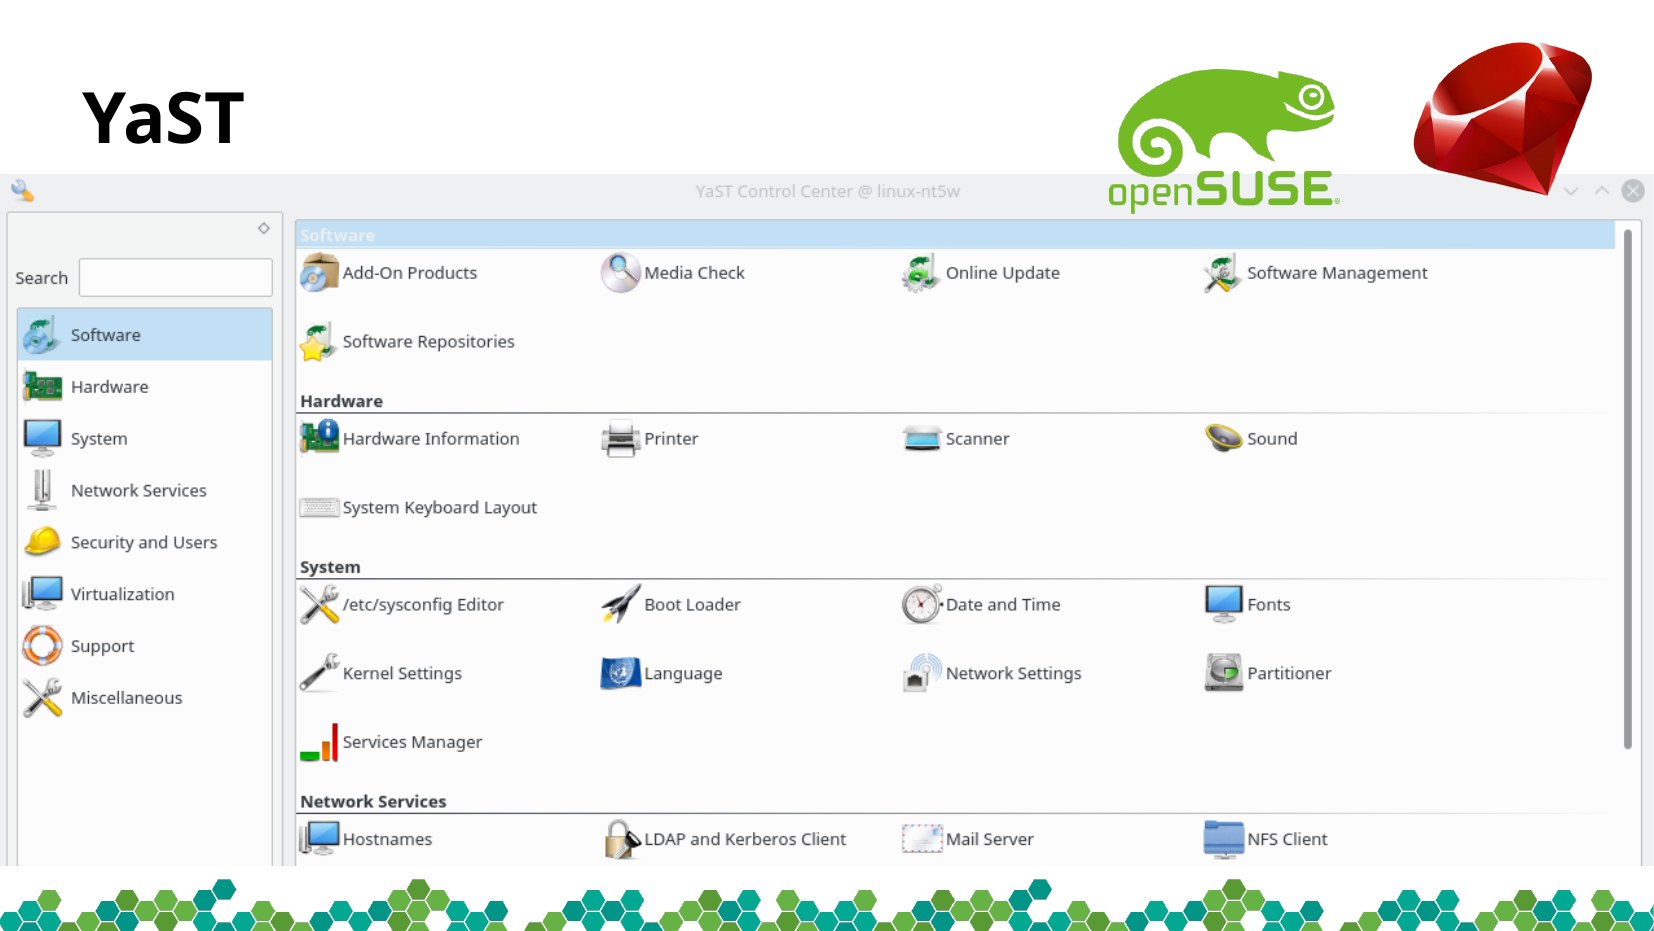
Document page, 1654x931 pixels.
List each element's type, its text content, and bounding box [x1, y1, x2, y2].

text_box YaST [82, 37, 1408, 174]
picture [0, 871, 1654, 931]
picture [0, 37, 1654, 866]
